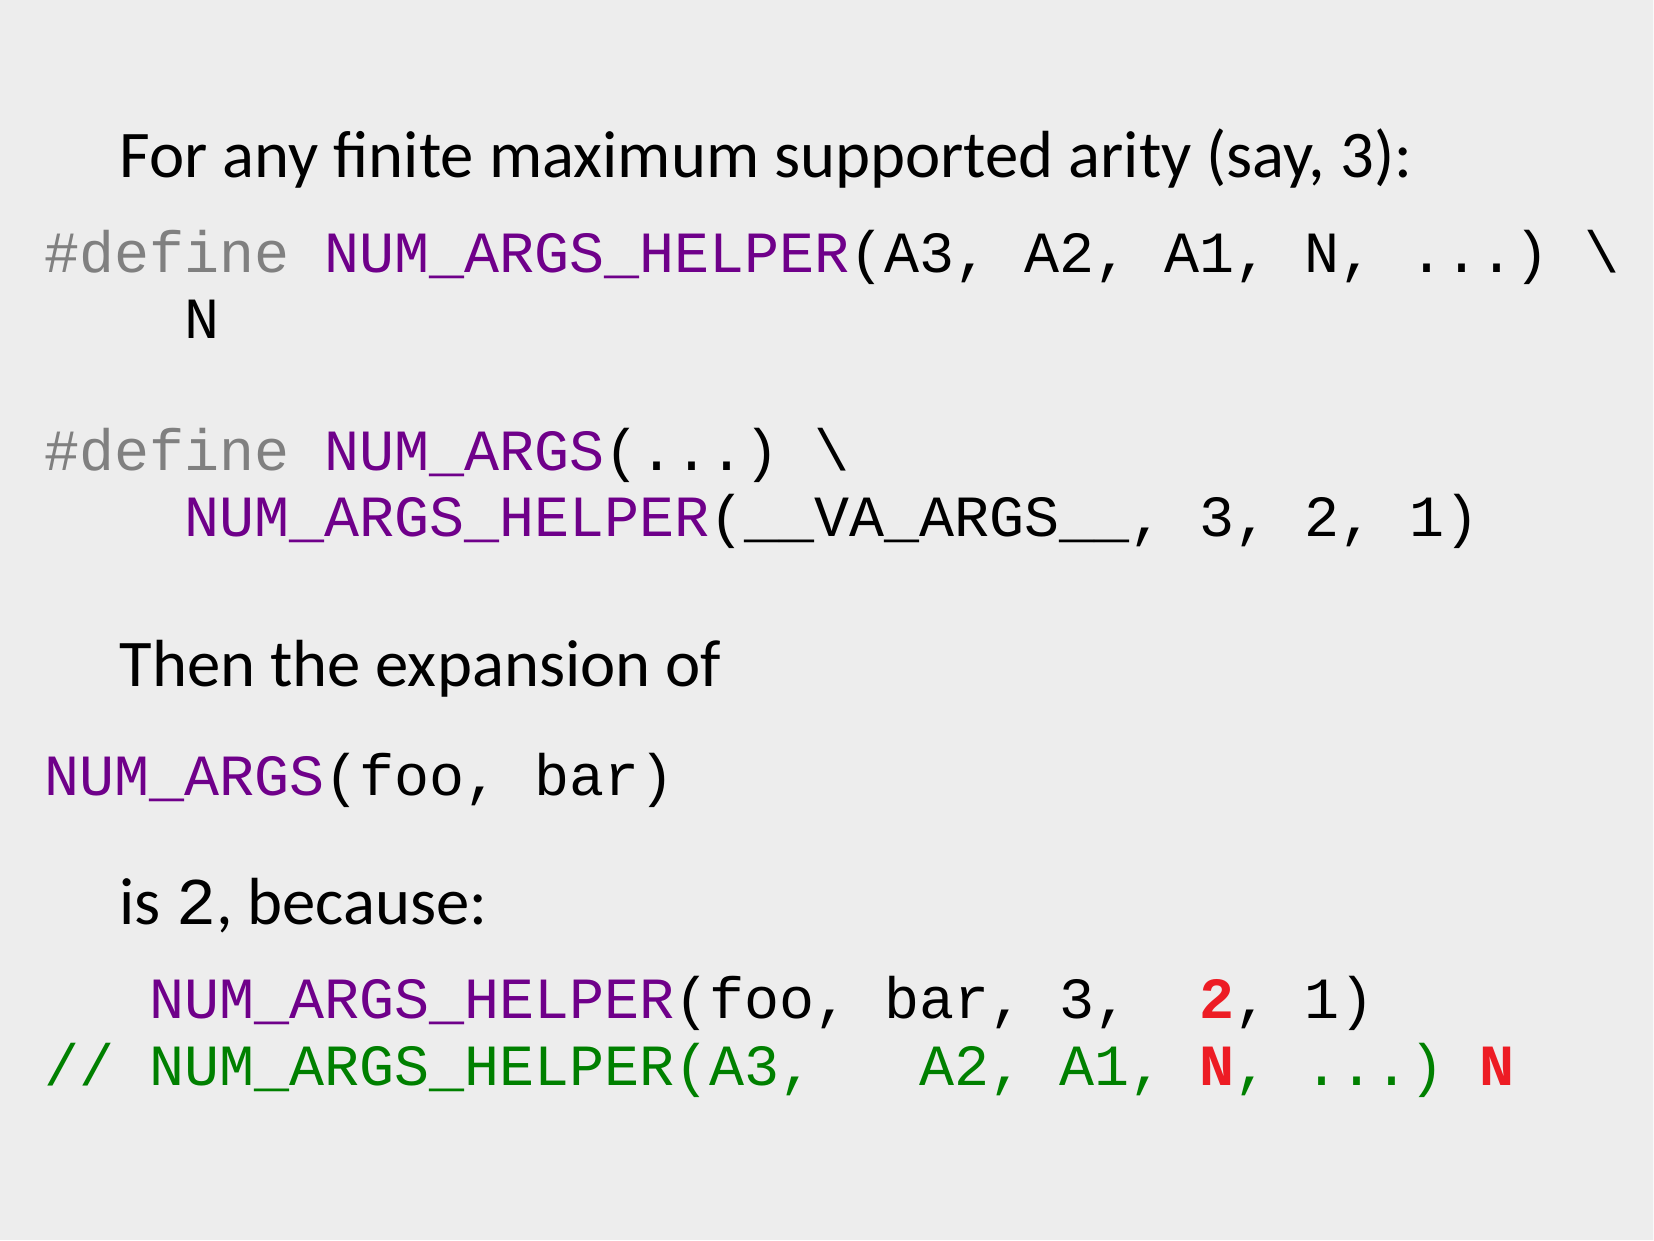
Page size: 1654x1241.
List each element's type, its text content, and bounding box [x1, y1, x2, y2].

text_box NUM_ARGS_HELPER(foo, bar, 3, 2, 1) // NUM_ARGS_HELPER(A3, A2, A1, N, ...) N [30, 963, 1636, 1111]
text_box NUM_ARGS(foo, bar) [30, 739, 946, 820]
text_box #define NUM_ARGS_HELPER(A3, A2, A1, N, ...) \ N #define NUM_ARGS(...) \ NUM_ARGS_HELPER(__VA_ARGS__, 3, 2, 1) [30, 216, 1654, 592]
text_box is 2, because: [105, 861, 886, 952]
text_box Then the expansion of [105, 628, 886, 719]
text_box For any finite maximum supported arity (say, 3): [105, 120, 1606, 202]
